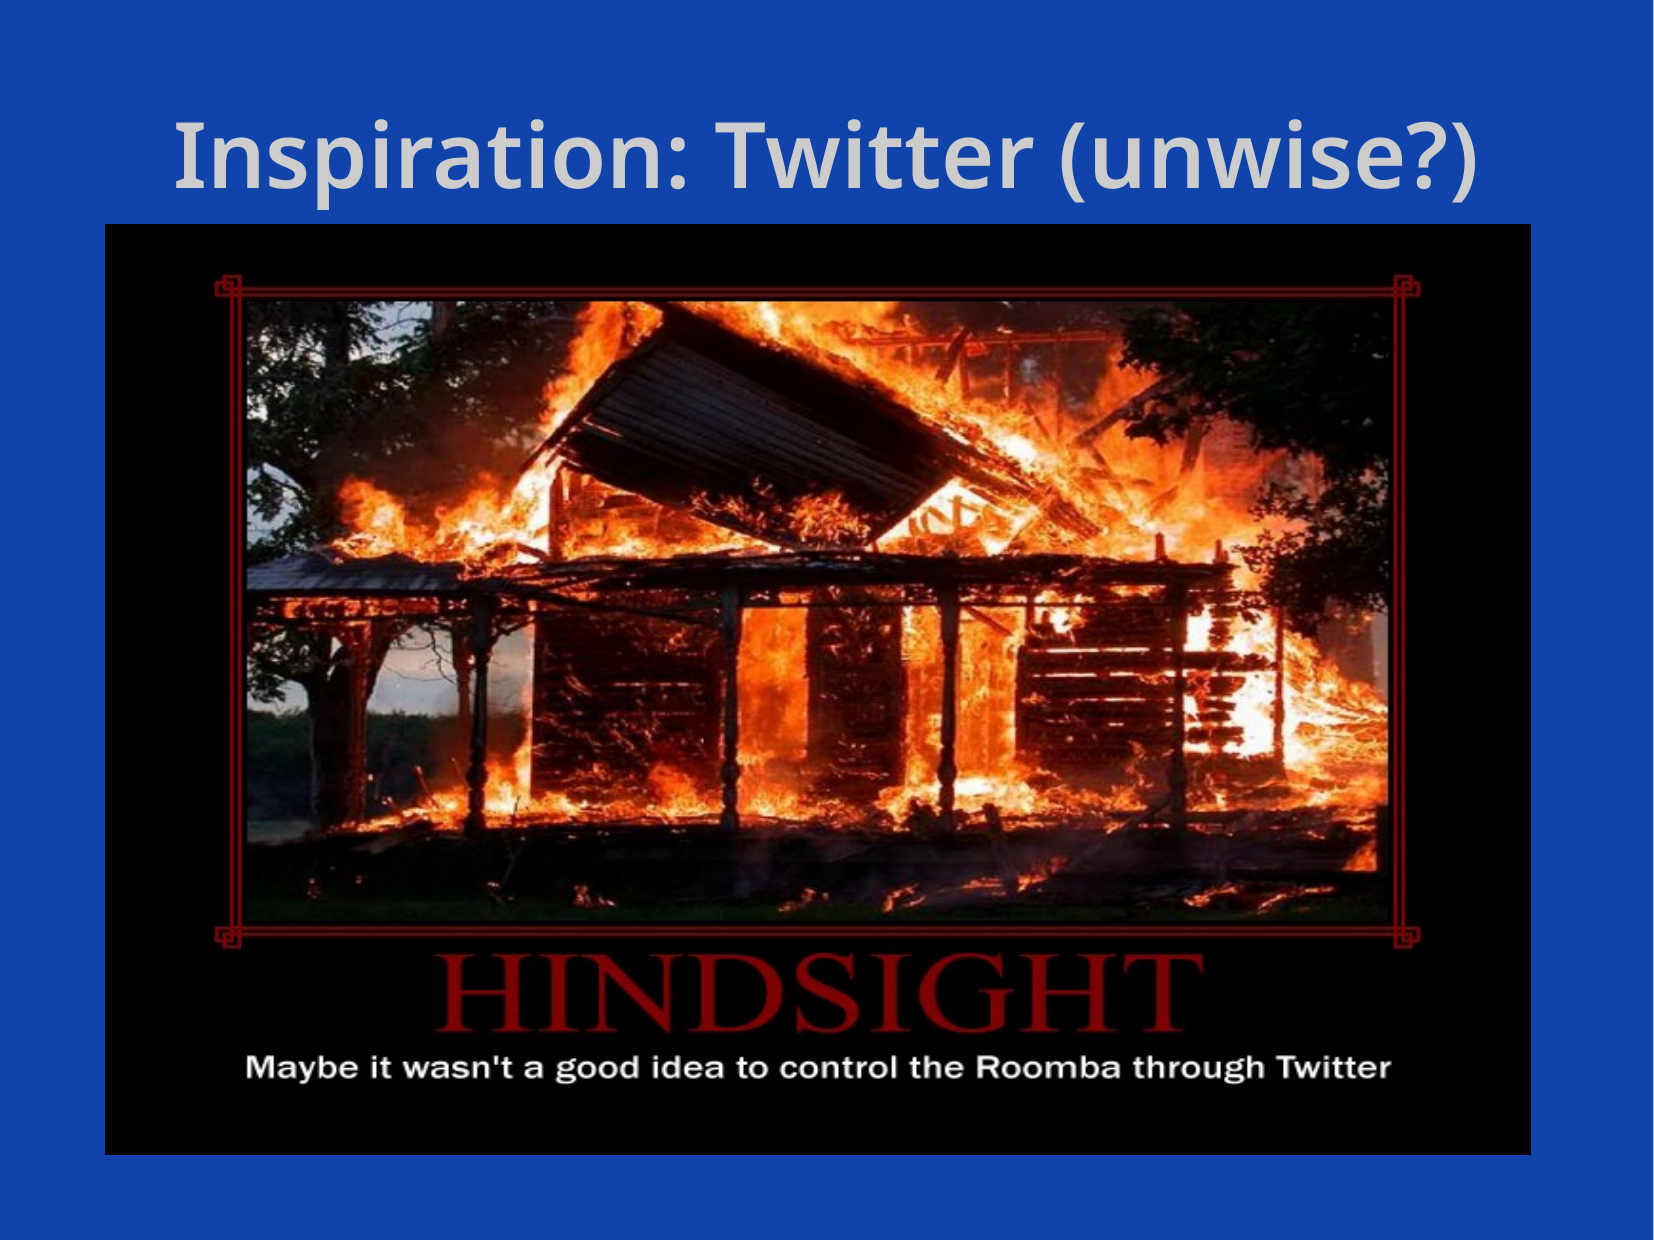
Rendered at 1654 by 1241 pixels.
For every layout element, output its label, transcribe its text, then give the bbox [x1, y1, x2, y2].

picture [105, 224, 1531, 1156]
title Inspiration: Twitter (unwise?) [82, 49, 1571, 257]
